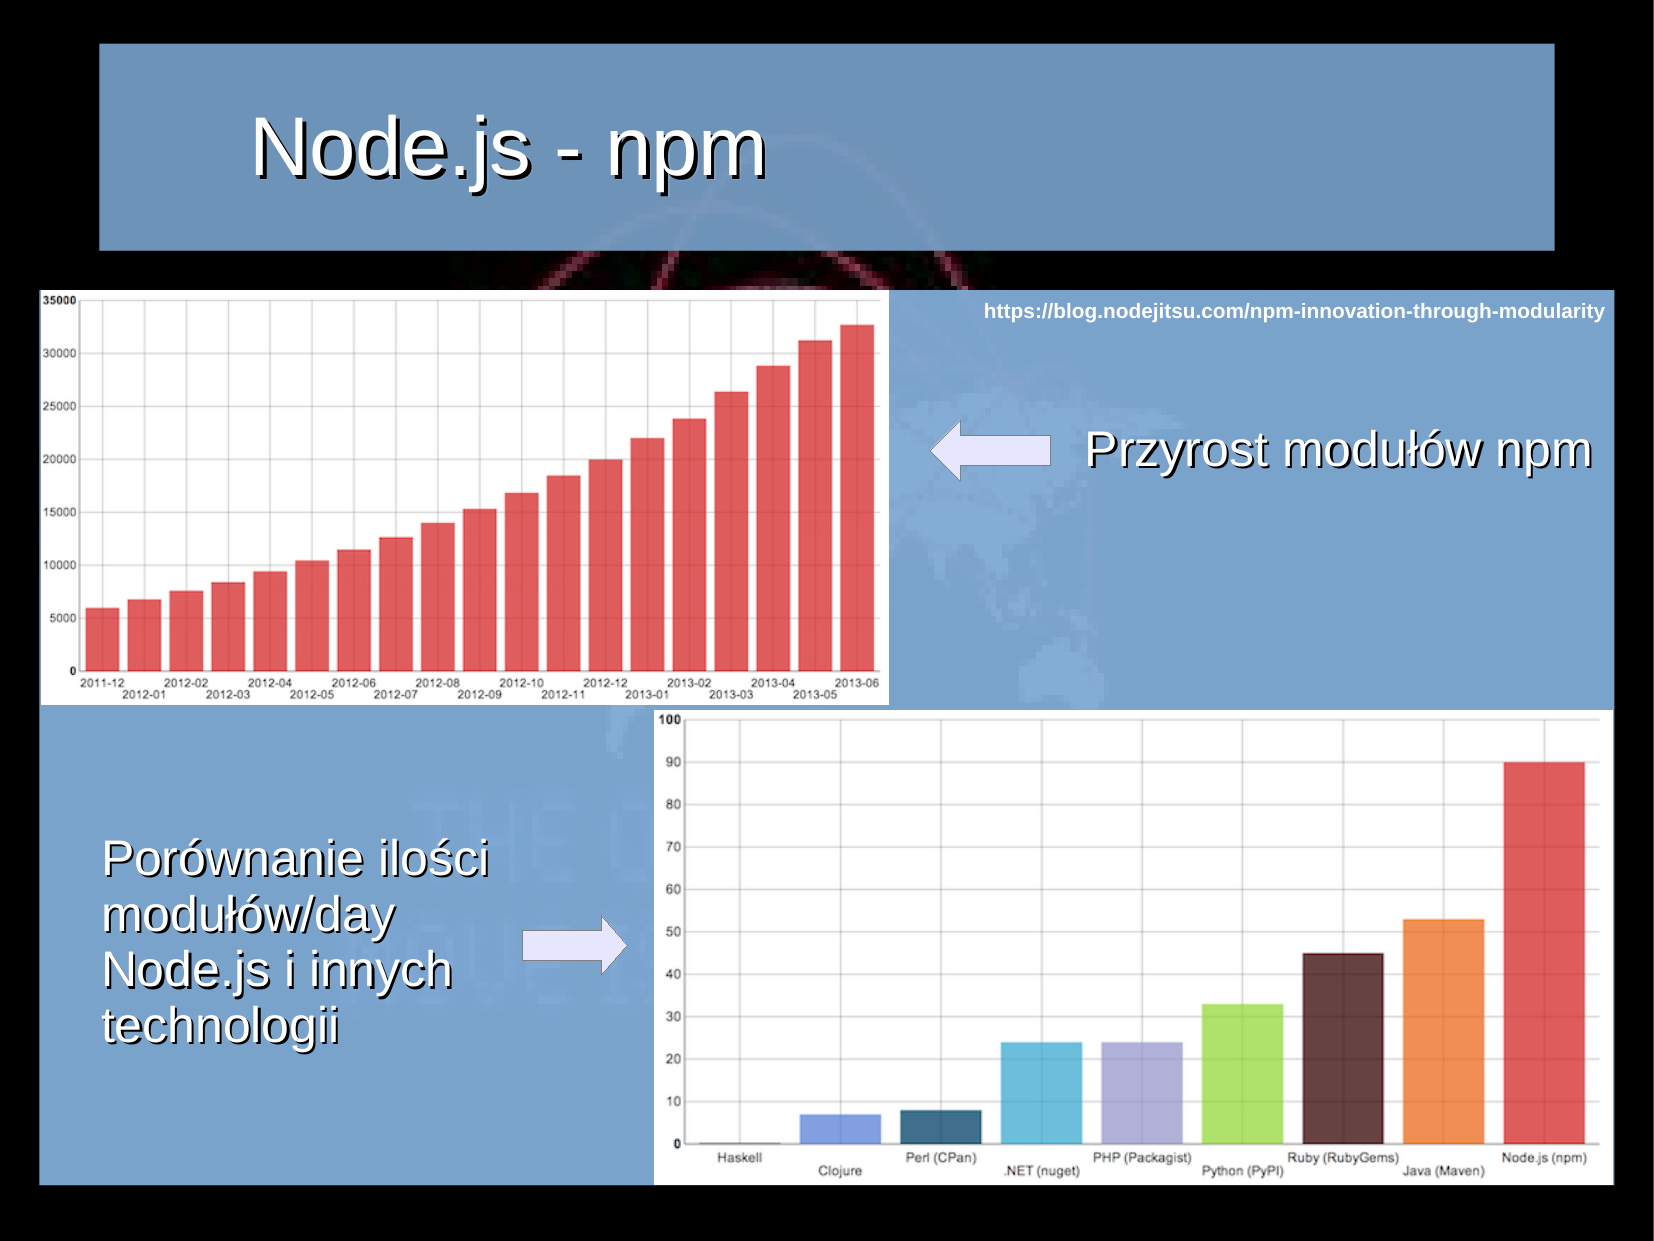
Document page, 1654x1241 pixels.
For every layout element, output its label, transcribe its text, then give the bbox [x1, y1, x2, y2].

title Node.js - npm [99, 43, 1555, 251]
text_box [39, 290, 1615, 1186]
text_box Porównanie ilości modułów/day Node.js i innych technologii [86, 822, 519, 1061]
picture [0, 0, 1654, 1241]
text_box https://blog.nodejitsu.com/npm-innovation-through-modularity [969, 291, 1621, 331]
text_box Przyrost modułów npm [1069, 414, 1610, 485]
